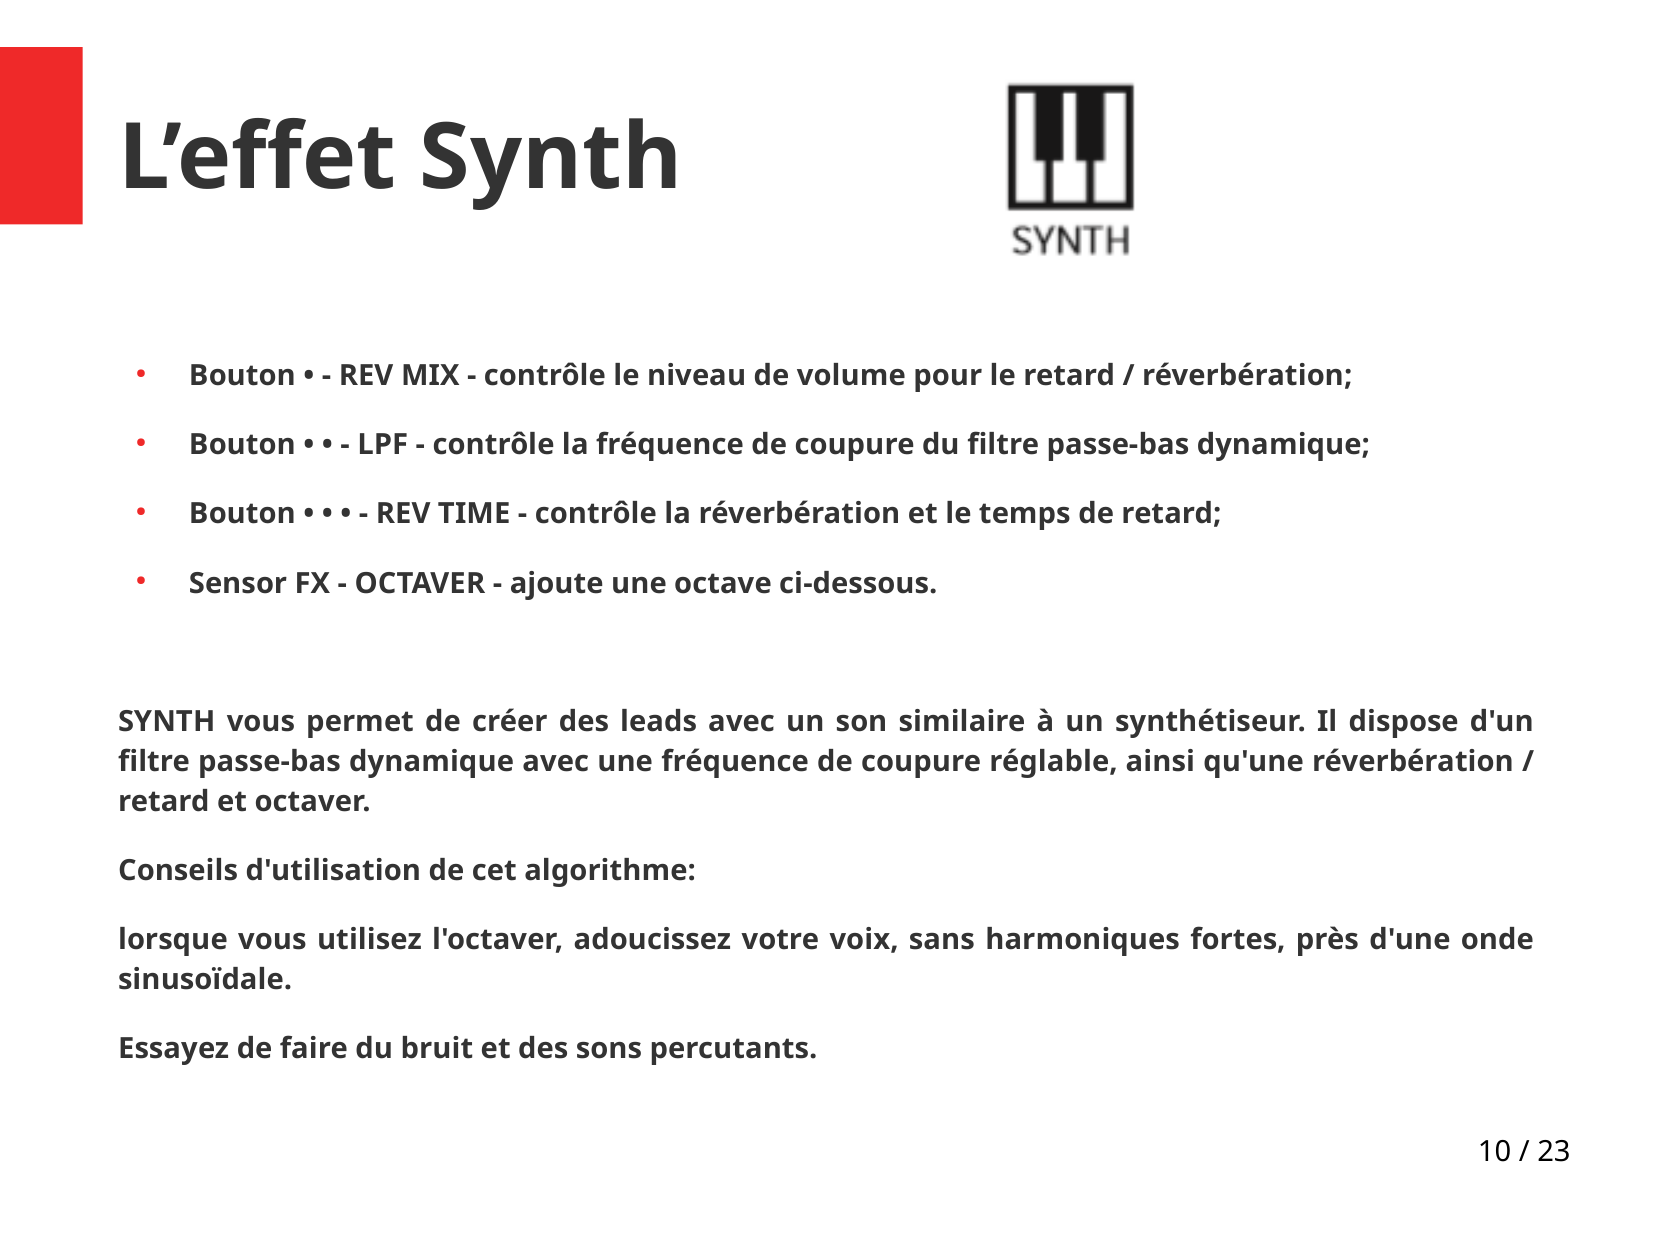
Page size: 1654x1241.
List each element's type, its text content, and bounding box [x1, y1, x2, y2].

list Bouton • - REV MIX - contrôle le niveau de volume pour le retard / réverbération; Bouton • • - LPF - contrôle la fréquence de coupure du filtre passe-bas dynamique; Bouton • • • - REV TIME - contrôle la réverbération et le temps de retard; Sensor FX - OCTAVER - ajoute une octave ci-dessous. SYNTH vous permet de créer des leads avec un son similaire à un synthétiseur. Il dispose d'un filtre passe-bas dynamique avec une fréquence de coupure réglable, ainsi qu'une réverbération / retard et octaver. Conseils d'utilisation de cet algorithme: lorsque vous utilisez l'octaver, adoucissez votre voix, sans harmoniques fortes, près d'une onde sinusoïdale. Essayez de faire du bruit et des sons percutants. [118, 354, 1536, 1074]
picture [959, 59, 1182, 267]
title L’effet Synth [118, 49, 1571, 257]
